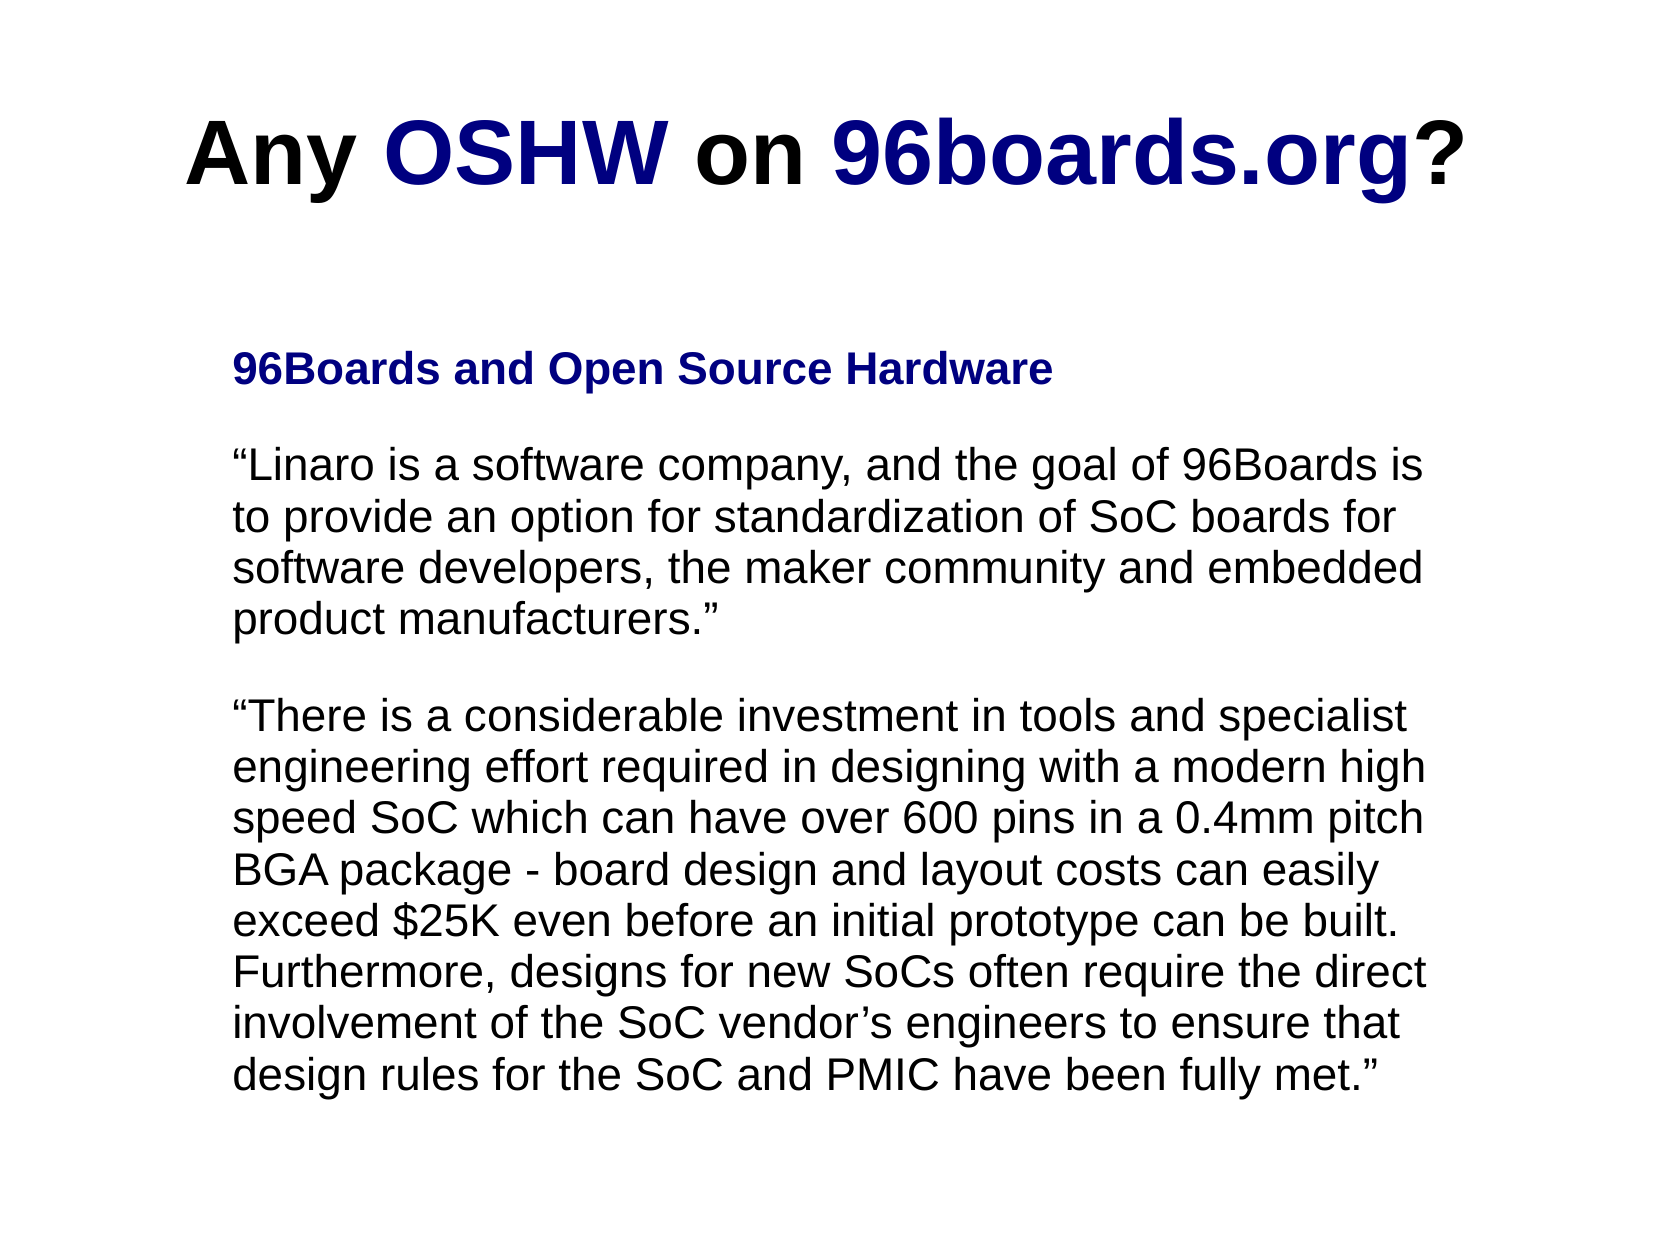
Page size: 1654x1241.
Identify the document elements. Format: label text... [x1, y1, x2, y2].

title Any OSHW on 96boards.org? [82, 49, 1571, 257]
text_box 96Boards and Open Source Hardware “Linaro is a software company, and the goal of 96Boards is to provide an option for standardization of SoC boards for software developers, the maker community and embedded product manufacturers.” “There is a considerable investment in tools and specialist engineering effort required in designing with a modern high speed SoC which can have over 600 pins in a 0.4mm pitch BGA package - board design and layout costs can easily exceed $25K even before an initial prototype can be built. Furthermore, designs for new SoCs often require the direct involvement of the SoC vendor’s engineers to ensure that design rules for the SoC and PMIC have been fully met.” [217, 335, 1486, 1108]
